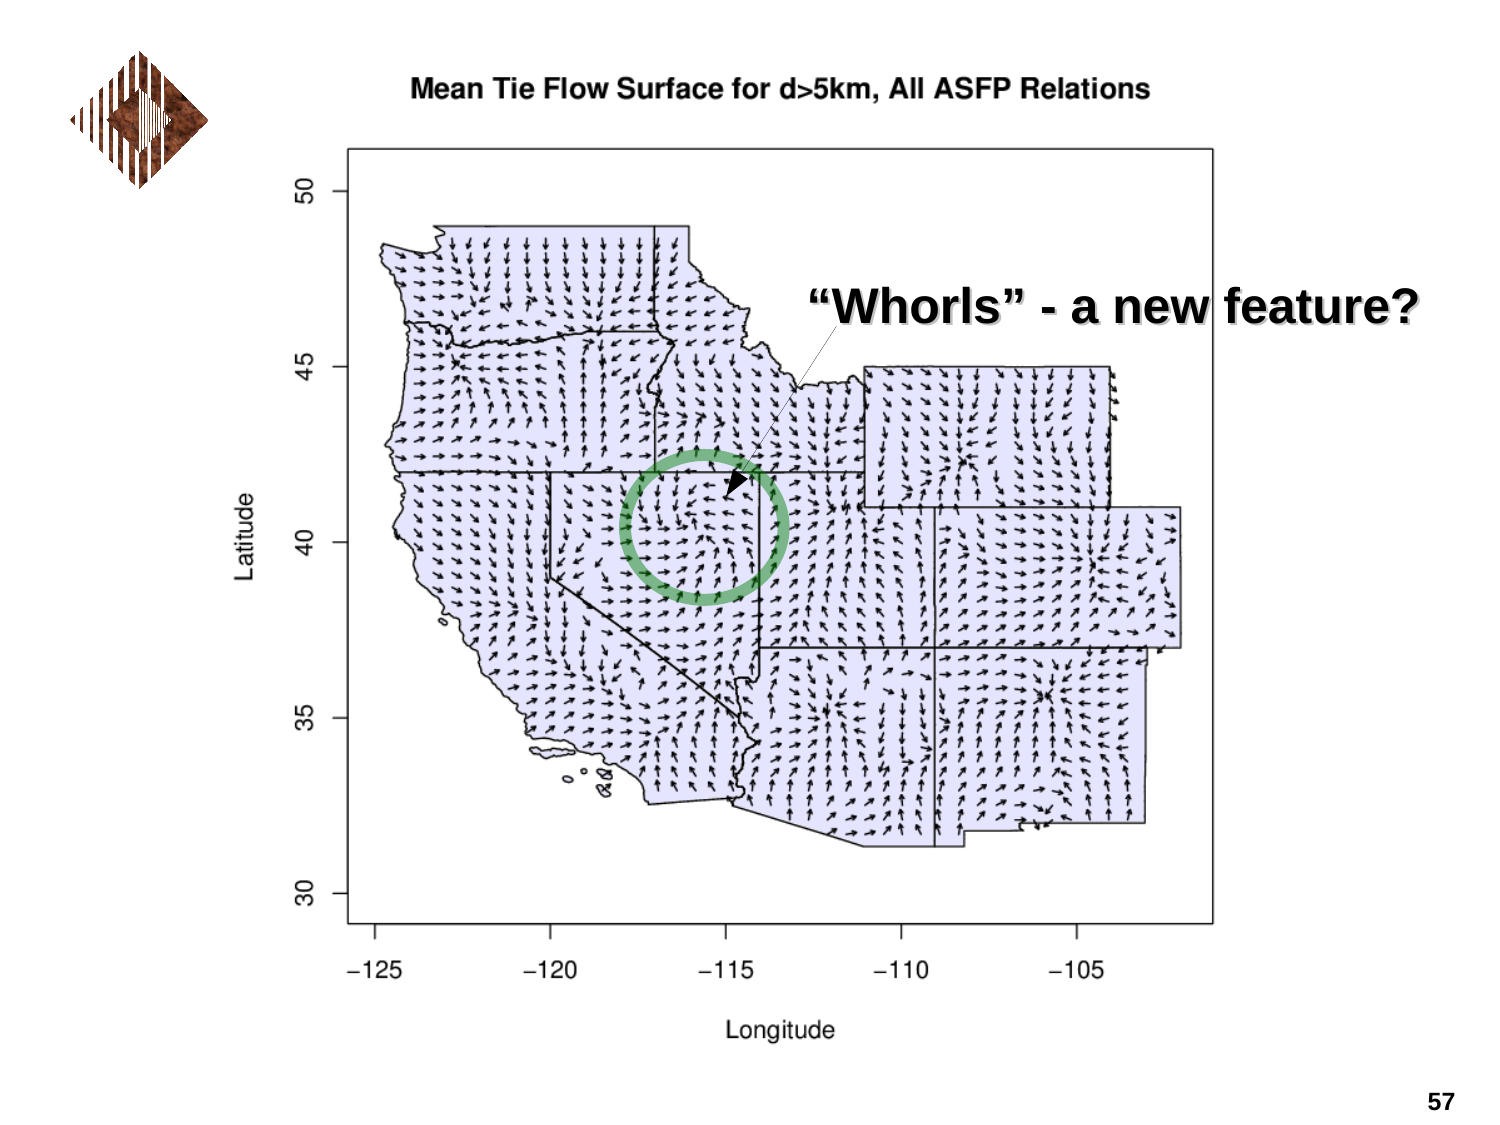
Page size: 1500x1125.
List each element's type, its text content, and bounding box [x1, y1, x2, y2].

text_box [619, 448, 790, 606]
picture [45, 26, 1276, 1077]
picture [632, 461, 777, 593]
text_box “Whorls” - a new feature? [806, 273, 1422, 330]
